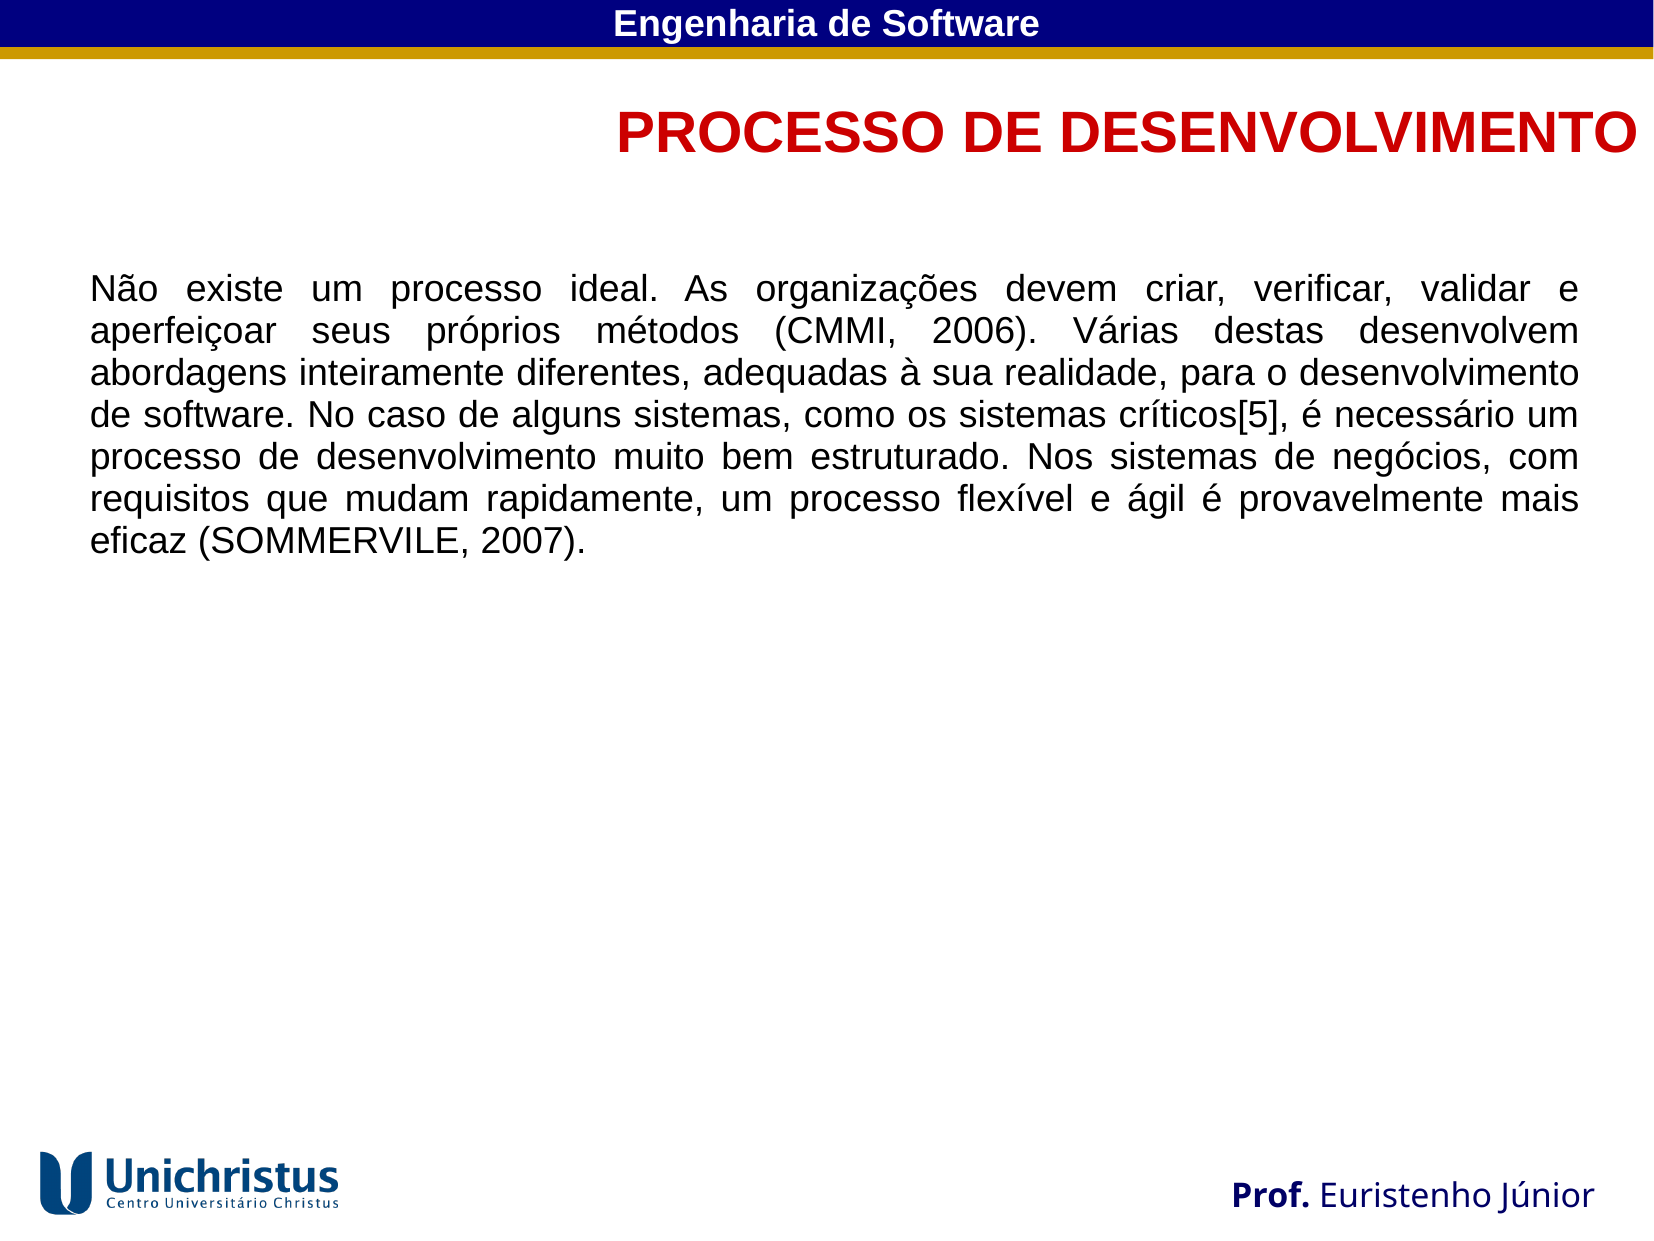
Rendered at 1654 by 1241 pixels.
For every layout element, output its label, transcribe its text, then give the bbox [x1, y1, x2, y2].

text_box Engenharia de Software [0, 0, 1654, 47]
text_box [0, 47, 1654, 60]
text_box PROCESSO DE DESENVOLVIMENTO [601, 92, 1654, 173]
picture [35, 1148, 343, 1217]
text_box Prof. Euristenho Júnior [1216, 1163, 1654, 1224]
text_box Não existe um processo ideal. As organizações devem criar, verificar, validar e aperfeiçoar seus próprios métodos (CMMI, 2006). Várias destas desenvolvem abordagens inteiramente diferentes, adequadas à sua realidade, para o desenvolvimento de software. No caso de alguns sistemas, como os sistemas críticos[5], é necessário um processo de desenvolvimento muito bem estruturado. Nos sistemas de negócios, com requisitos que mudam rapidamente, um processo flexível e ágil é provavelmente mais eficaz (SOMMERVILE, 2007). [75, 259, 1595, 569]
